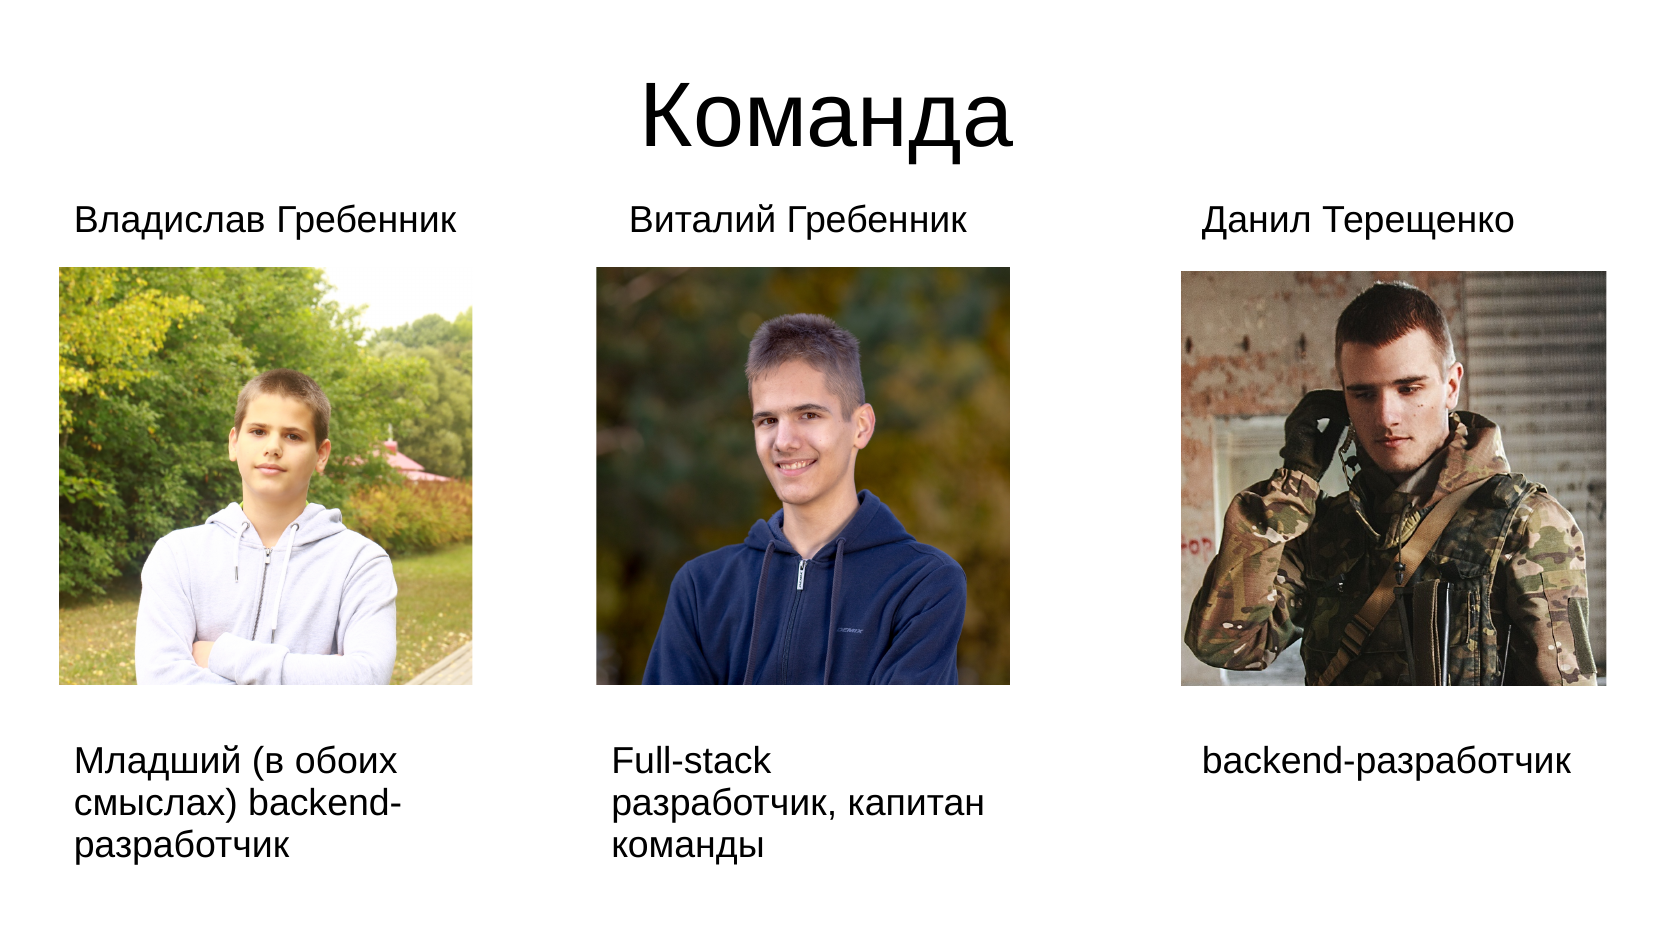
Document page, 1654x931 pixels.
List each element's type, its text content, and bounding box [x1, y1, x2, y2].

text_box Full-stack разработчик, капитан команды [596, 732, 1010, 874]
picture [596, 267, 1010, 685]
text_box Владислав Гребенник [59, 191, 473, 249]
text_box Данил Терещенко [1187, 191, 1601, 249]
picture [1181, 271, 1607, 686]
text_box Младший (в обоих смыслах) backend-разработчик [59, 732, 473, 874]
text_box Виталий Гребенник [614, 191, 1028, 249]
picture [59, 267, 473, 685]
title Команда [82, 37, 1571, 193]
text_box backend-разработчик [1187, 732, 1601, 790]
